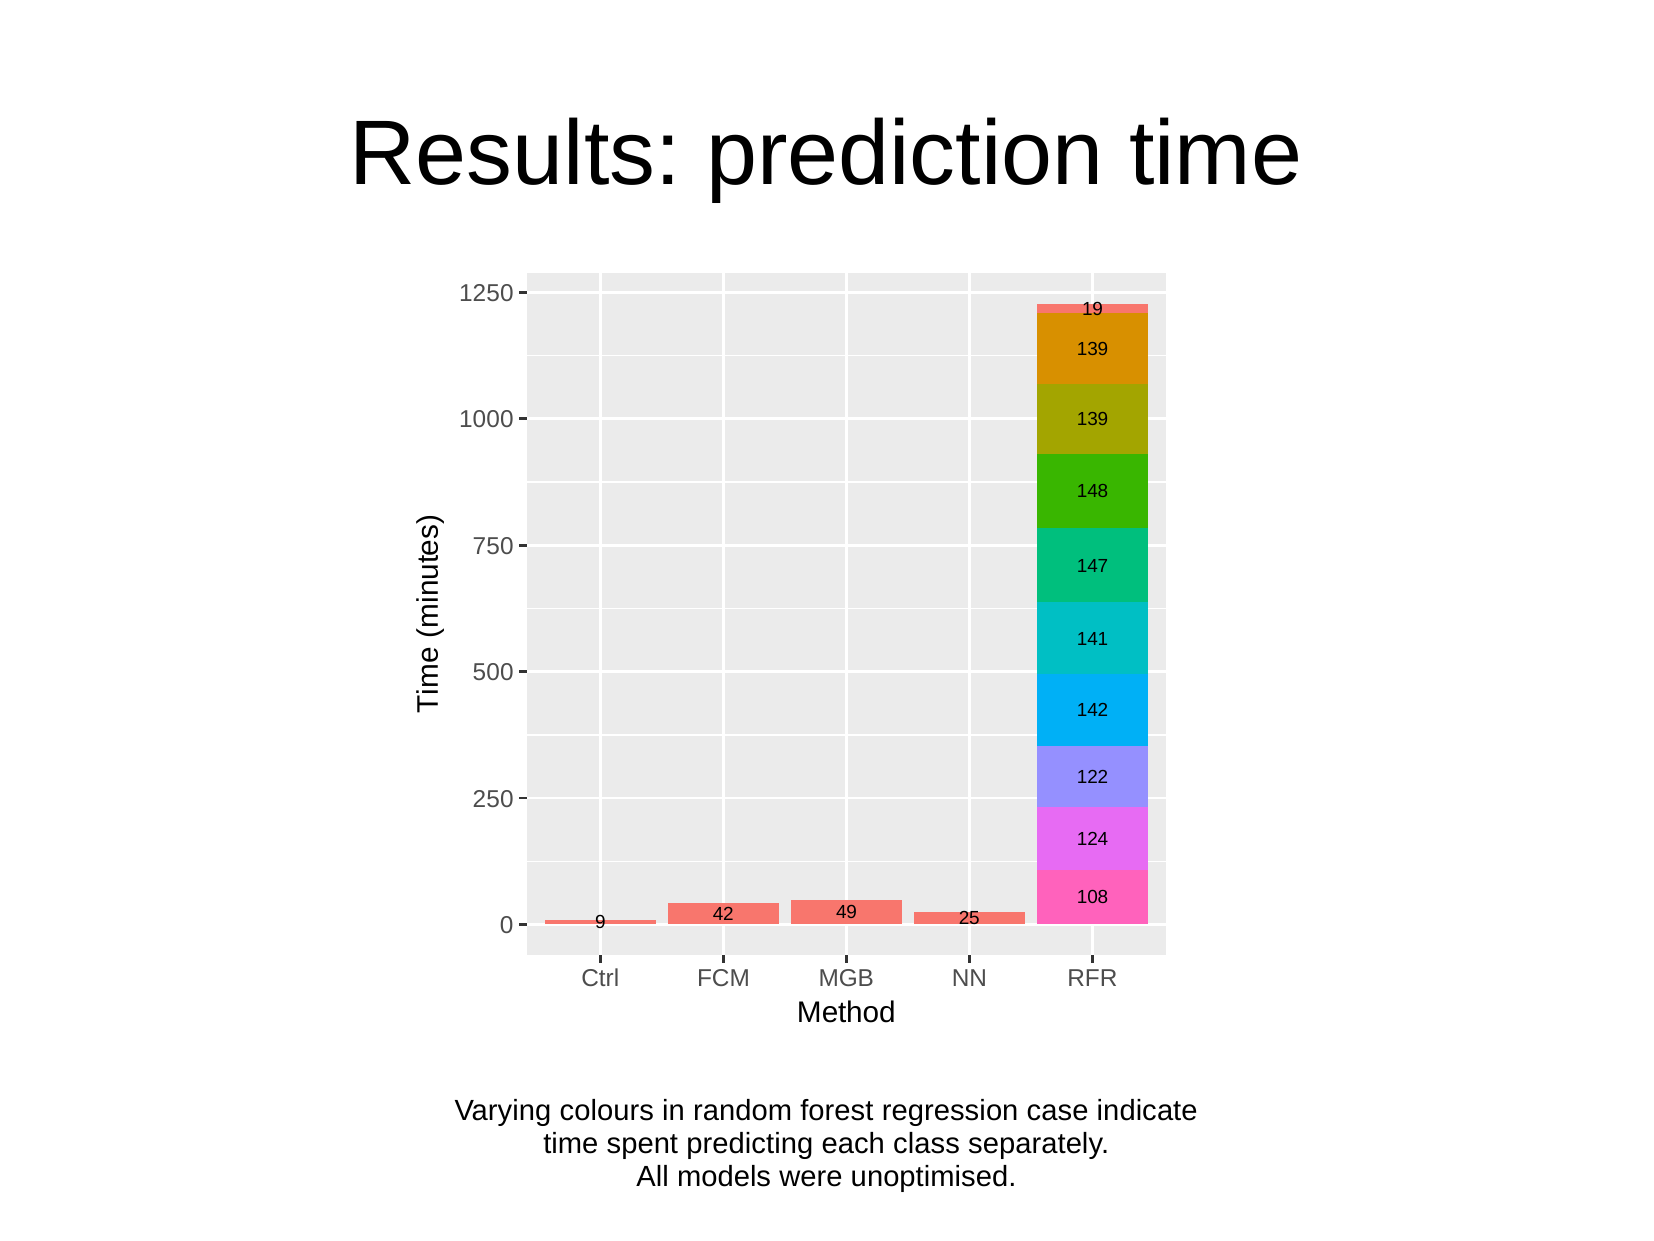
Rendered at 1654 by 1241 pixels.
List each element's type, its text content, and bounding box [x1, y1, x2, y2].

title Results: prediction time [82, 49, 1571, 257]
picture [399, 256, 1183, 1040]
text_box Varying colours in random forest regression case indicate time spent predicting each class separately. All models were unoptimised. [437, 1086, 1217, 1200]
